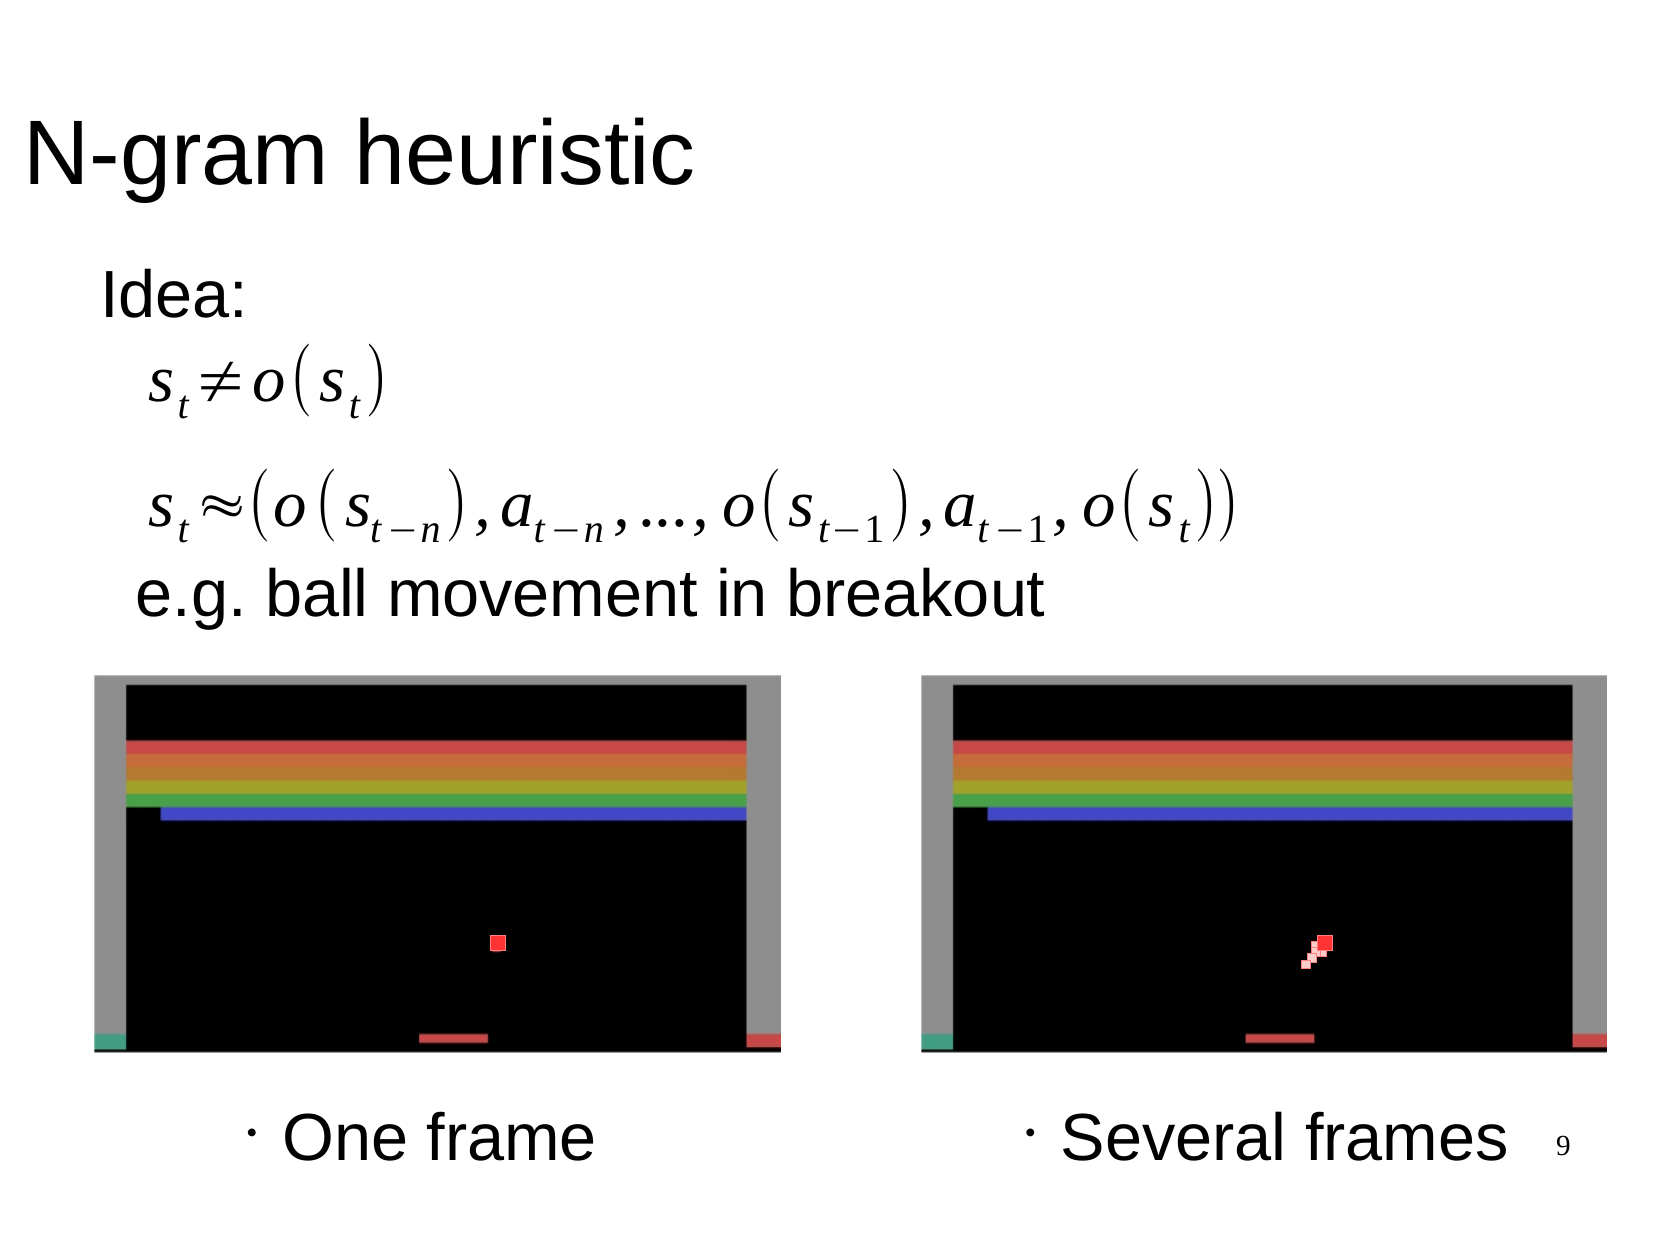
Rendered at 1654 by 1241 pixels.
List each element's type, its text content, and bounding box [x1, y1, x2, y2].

picture [94, 675, 781, 1053]
text_box Idea: e.g. ball movement in breakout [64, 238, 1255, 649]
text_box [490, 935, 506, 951]
text_box [1301, 935, 1333, 969]
text_box One frame [10, 1099, 837, 1175]
title N-gram heuristic [23, 49, 1512, 257]
chart [131, 463, 1256, 550]
text_box Several frames [837, 1099, 1654, 1175]
picture [921, 675, 1607, 1053]
chart [131, 339, 403, 426]
